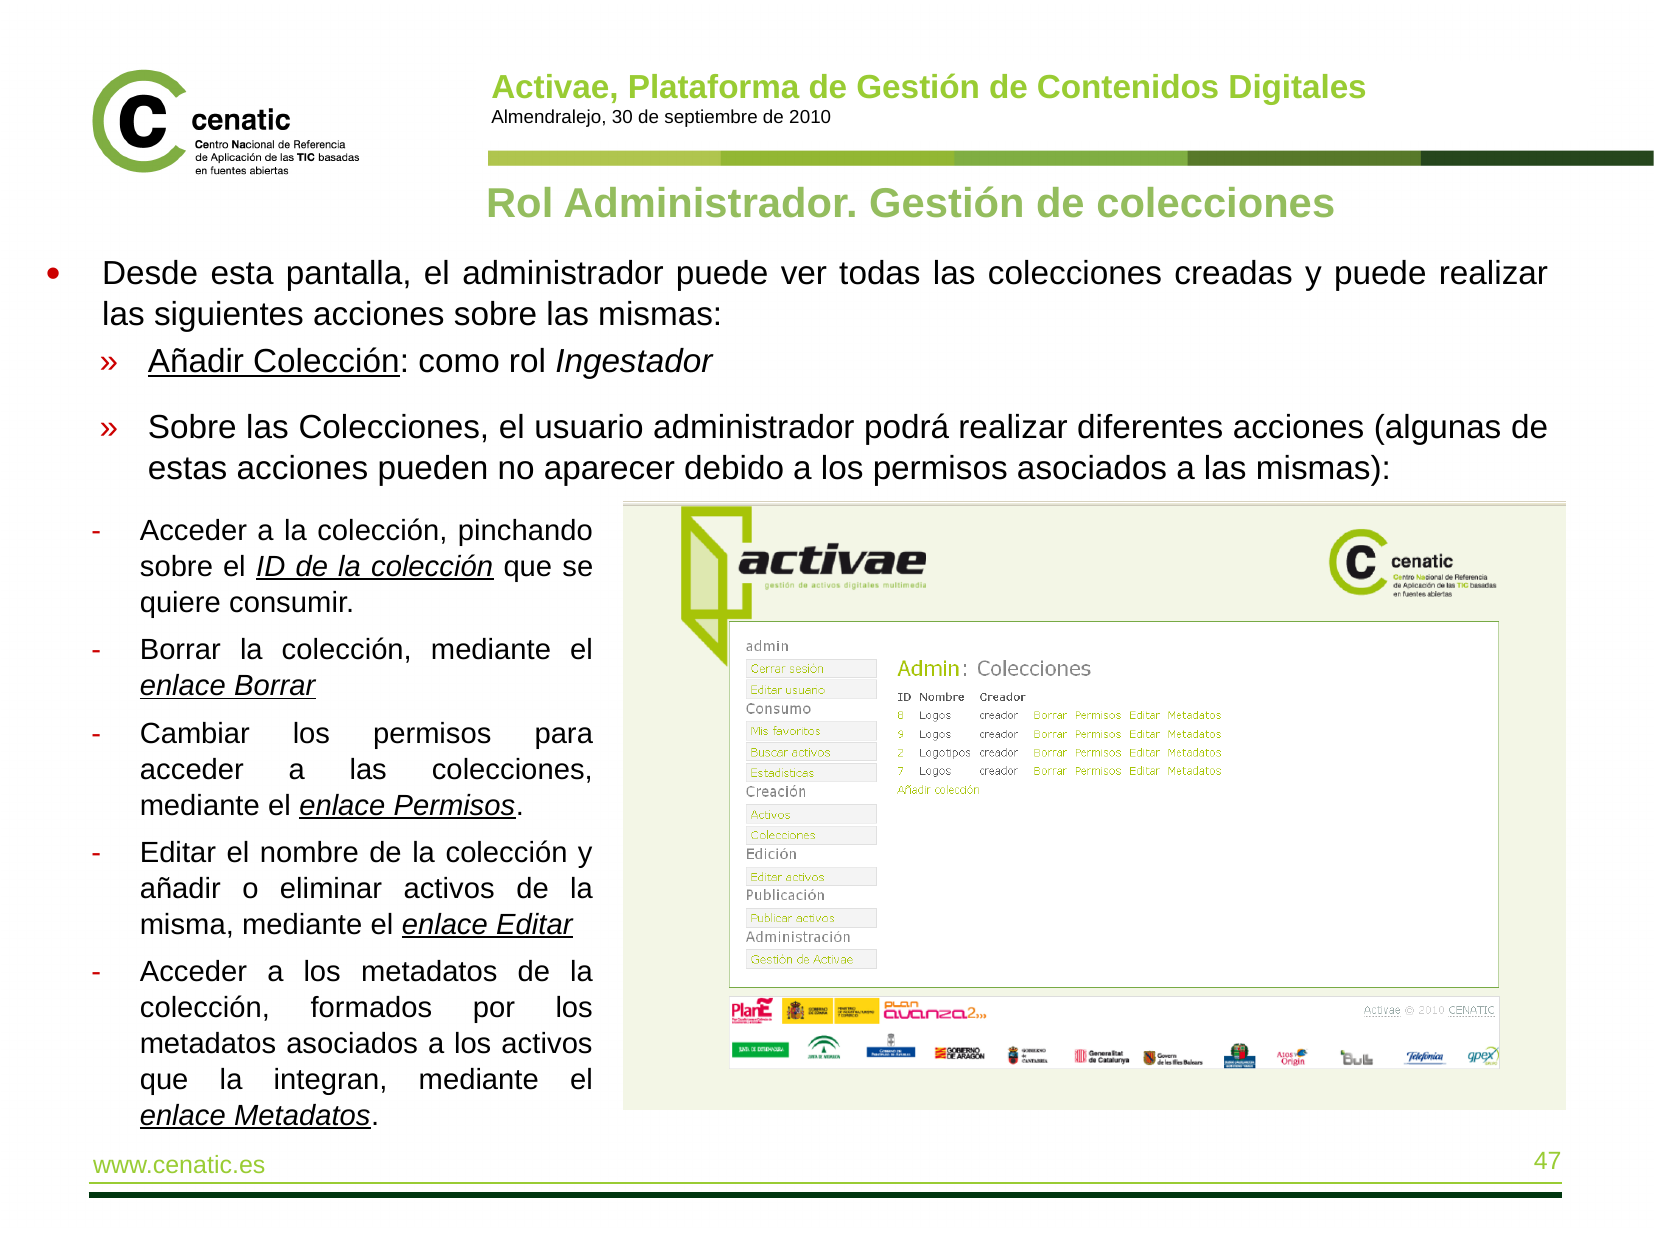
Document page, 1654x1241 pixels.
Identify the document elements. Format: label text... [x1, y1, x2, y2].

list Desde esta pantalla, el administrador puede ver todas las colecciones creadas y puede realizar las siguientes acciones sobre las mismas: Añadir Colección: como rol Ingestador Sobre las Colecciones, el usuario administrador podrá realizar diferentes acciones (algunas de estas acciones pueden no aparecer debido a los permisos asociados a las mismas): [31, 243, 1566, 626]
text_box Acceder a la colección, pinchando sobre el ID de la colección que se quiere consumir. Borrar la colección, mediante el enlace Borrar Cambiar los permisos para acceder a las colecciones, mediante el enlace Permisos. Editar el nombre de la colección y añadir o eliminar activos de la misma, mediante el enlace Editar Acceder a los metadatos de la colección, formados por los metadatos asociados a los activos que la integran, mediante el enlace Metadatos. [0, 503, 609, 1089]
title Rol Administrador. Gestión de colecciones [486, 177, 1571, 228]
picture [1, 4, 1654, 1228]
